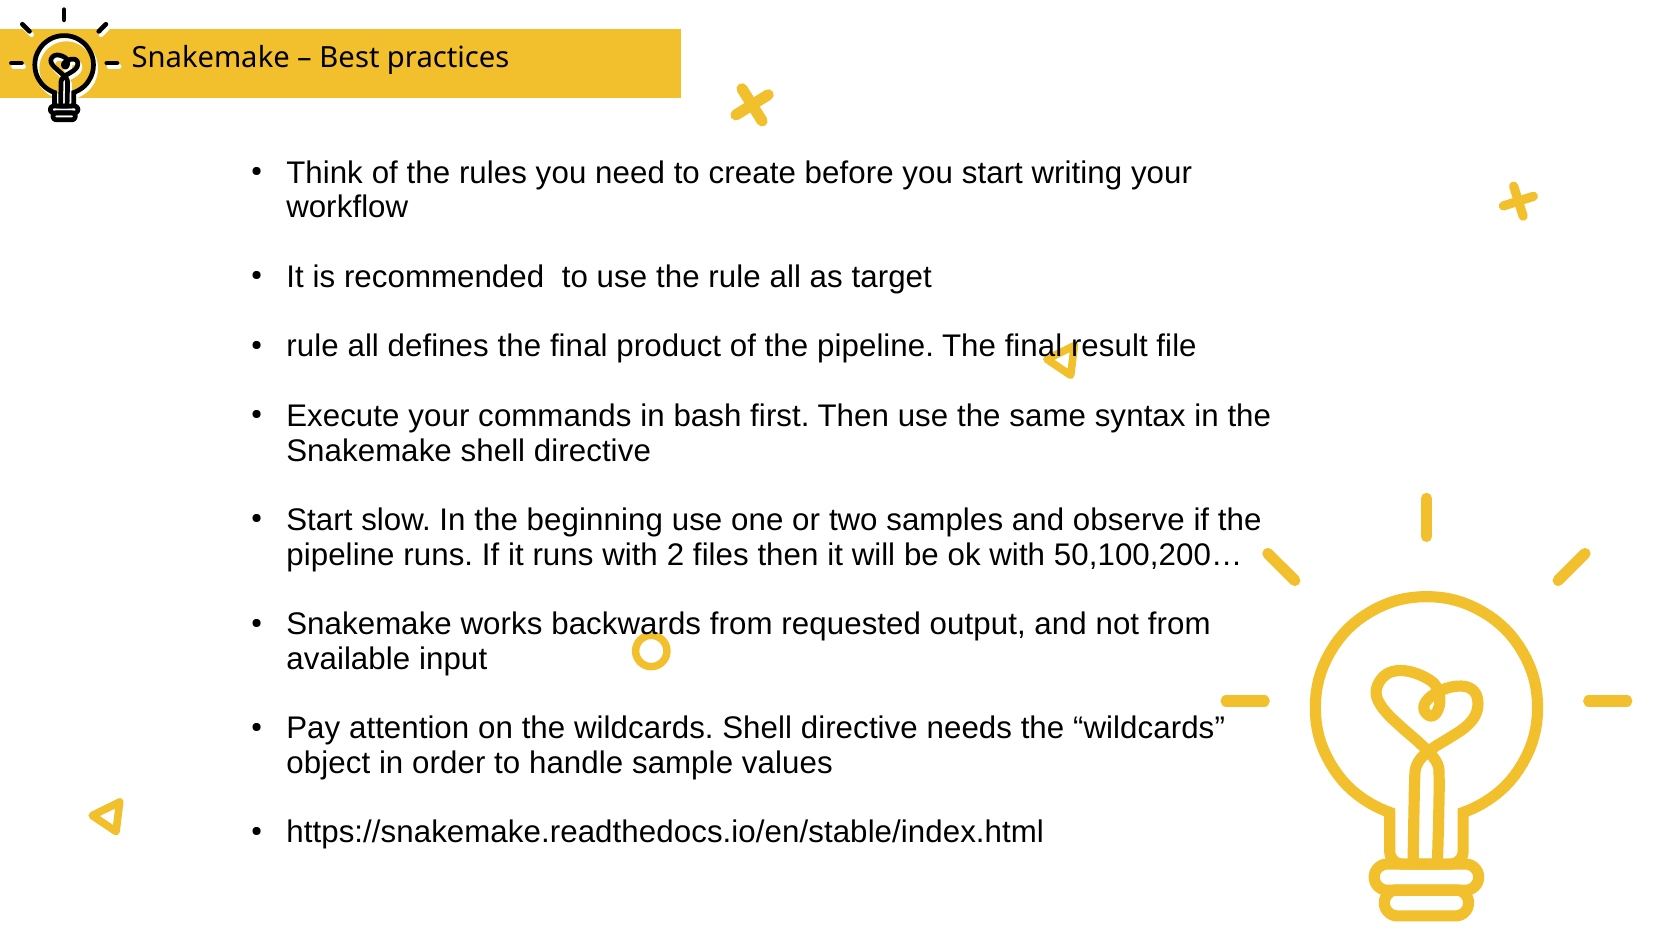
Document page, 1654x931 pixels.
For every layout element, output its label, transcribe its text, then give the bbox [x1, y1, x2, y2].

title Snakemake – Best practices [131, 16, 578, 97]
text_box Think of the rules you need to create before you start writing your workflow It is recommended to use the rule all as target rule all defines the final product of the pipeline. The final result file Execute your commands in bash first. Then use the same syntax in the Snakemake shell directive Start slow. In the beginning use one or two samples and observe if the pipeline runs. If it runs with 2 files then it will be ok with 50,100,200… Snakemake works backwards from requested output, and not from available input Pay attention on the wildcards. Shell directive needs the “wildcards” object in order to handle sample values https://snakemake.readthedocs.io/en/stable/index.html [236, 147, 1300, 857]
